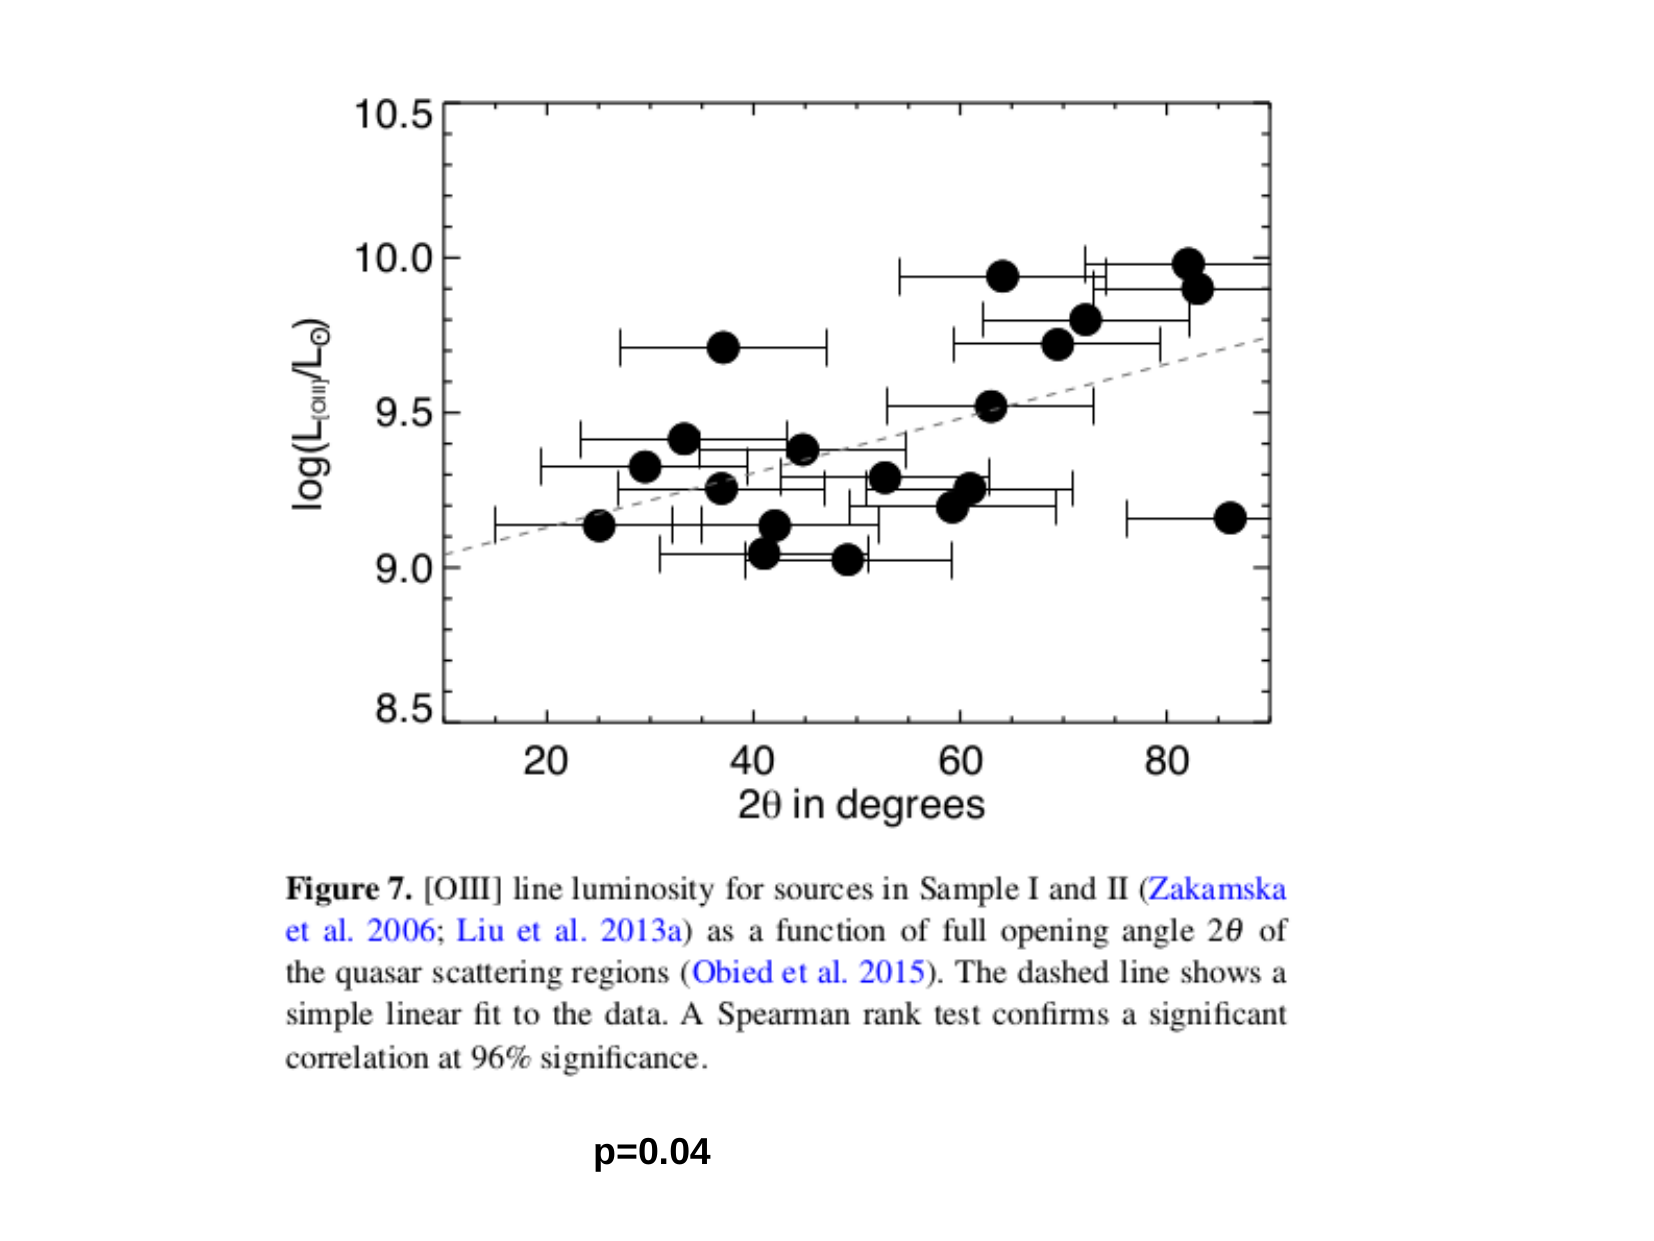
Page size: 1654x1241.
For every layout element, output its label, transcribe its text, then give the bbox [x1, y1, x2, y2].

picture [232, 49, 1362, 1125]
text_box p=0.04 [578, 1122, 1141, 1180]
